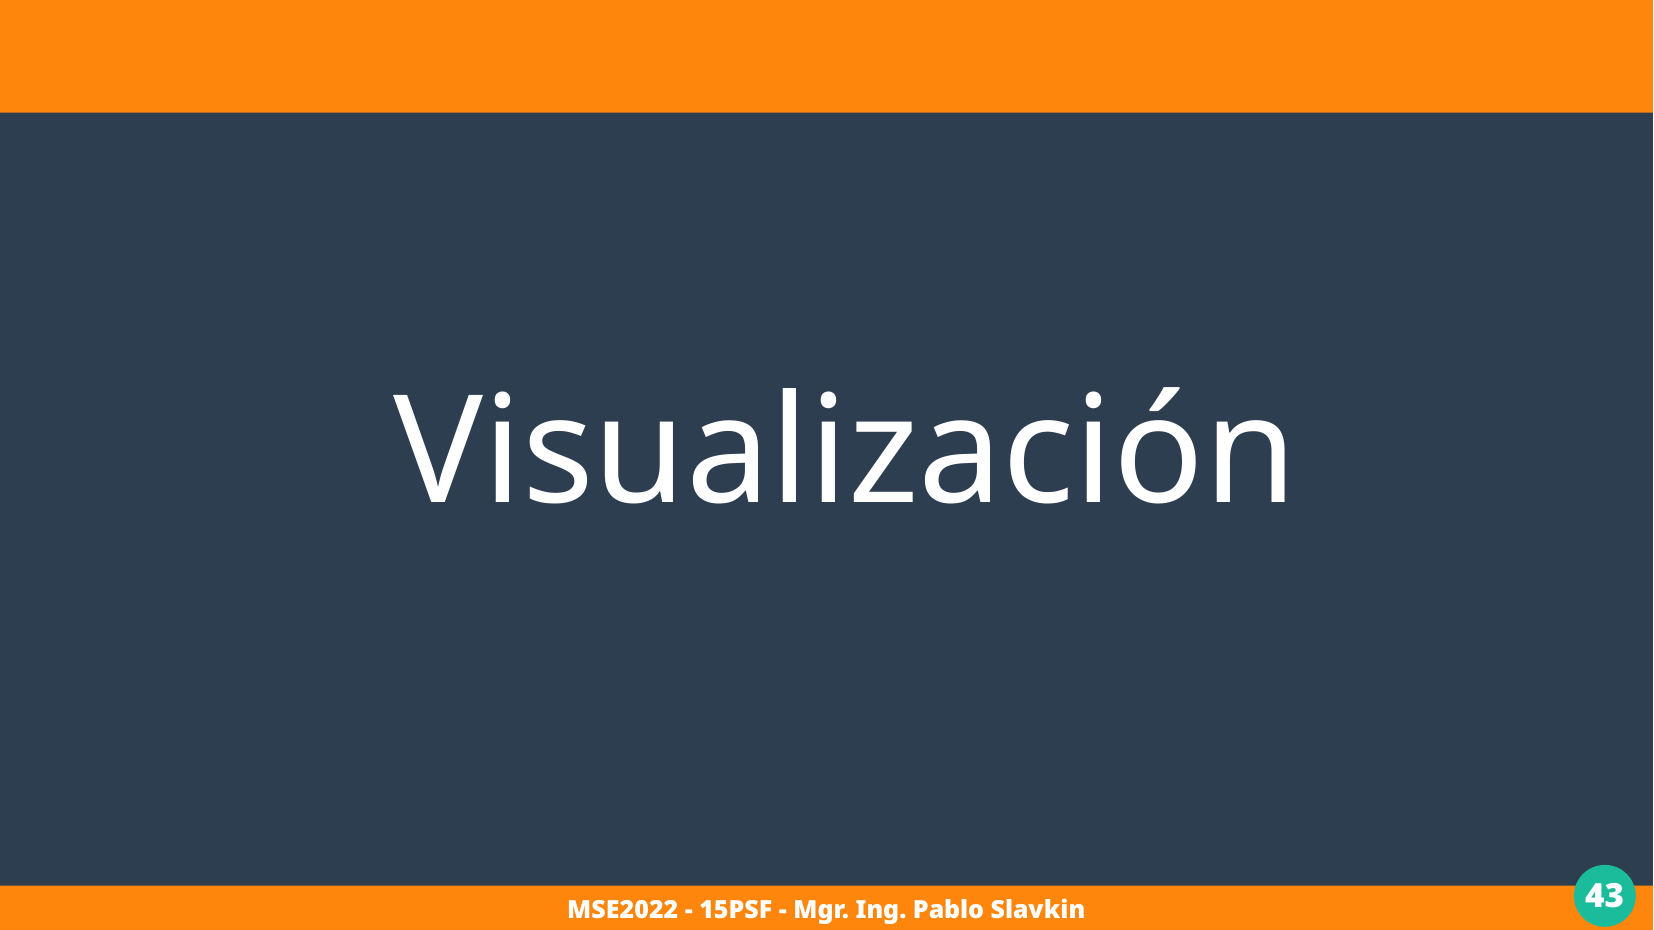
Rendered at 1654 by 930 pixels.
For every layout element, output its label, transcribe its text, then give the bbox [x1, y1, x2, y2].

list Visualización [393, 342, 1645, 579]
